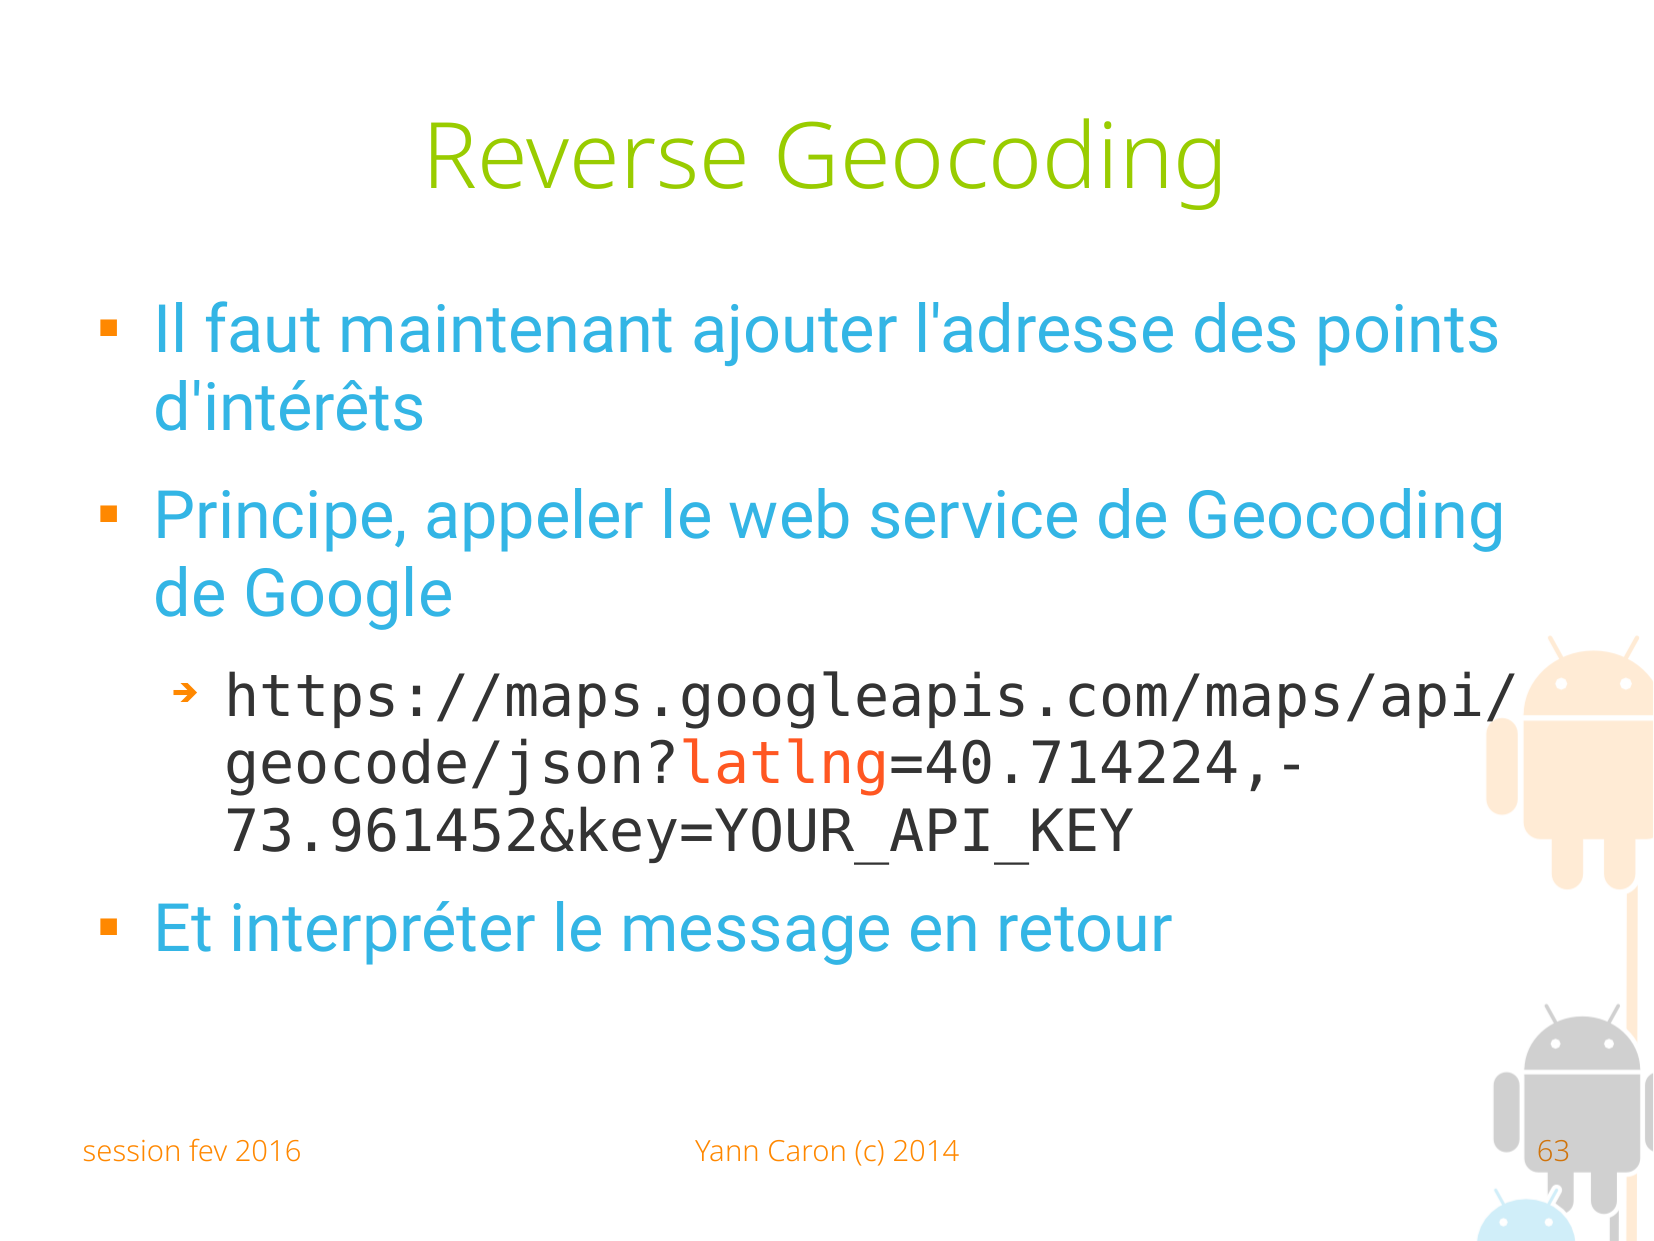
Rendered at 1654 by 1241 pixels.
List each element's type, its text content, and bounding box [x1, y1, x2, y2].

picture [240, 423, 1654, 1241]
list Il faut maintenant ajouter l'adresse des points d'intérêts Principe, appeler le web service de Geocoding de Google https://maps.googleapis.com/maps/api/geocode/json?latlng=40.714224,-73.961452&key=YOUR_API_KEY Et interpréter le message en retour [82, 290, 1571, 1010]
title Reverse Geocoding [82, 49, 1571, 257]
